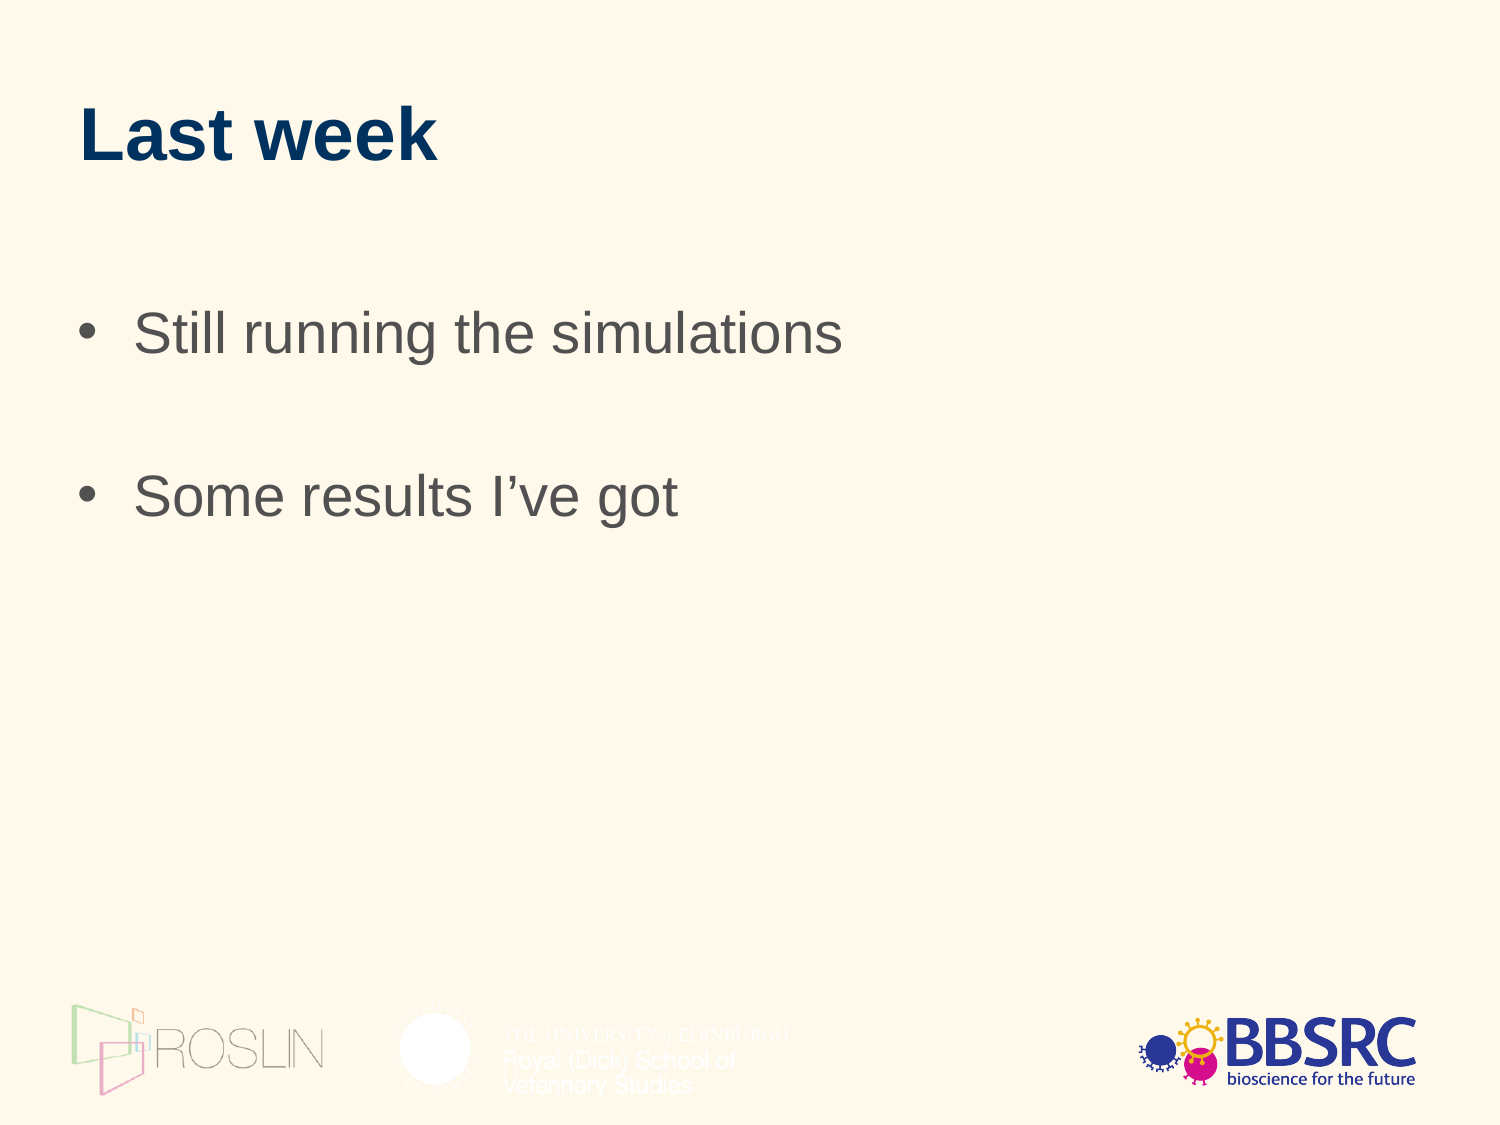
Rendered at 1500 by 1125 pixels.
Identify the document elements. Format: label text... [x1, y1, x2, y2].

title Last week [64, 78, 1425, 185]
picture [64, 975, 336, 1118]
list Still running the simulations Some results I’ve got [62, 287, 1425, 975]
picture [1137, 1014, 1416, 1092]
